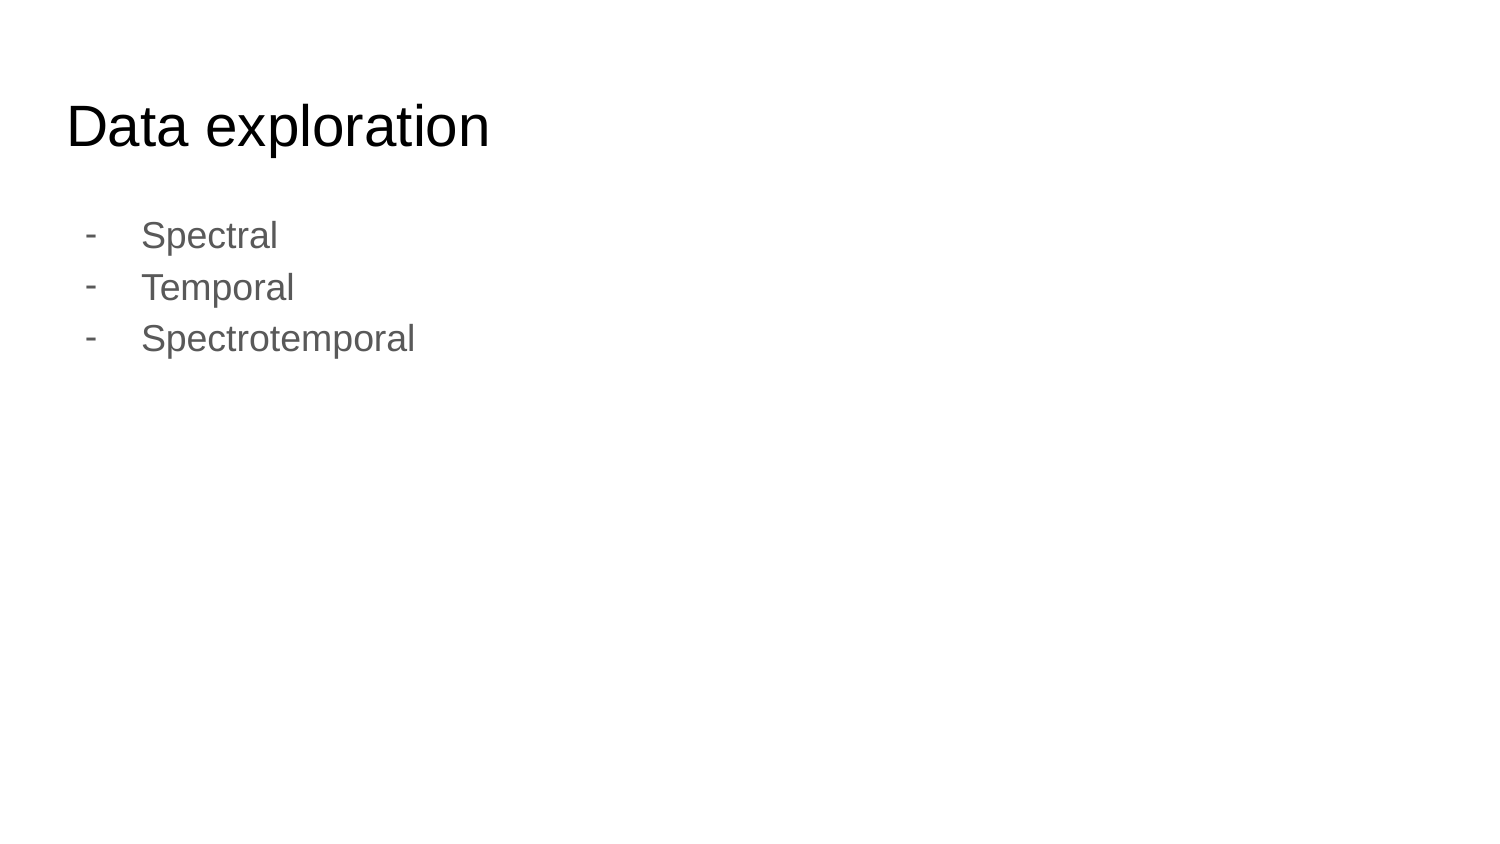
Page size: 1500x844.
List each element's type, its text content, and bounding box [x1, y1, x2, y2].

list Spectral Temporal Spectrotemporal [51, 188, 1449, 750]
title Data exploration [51, 72, 1449, 167]
